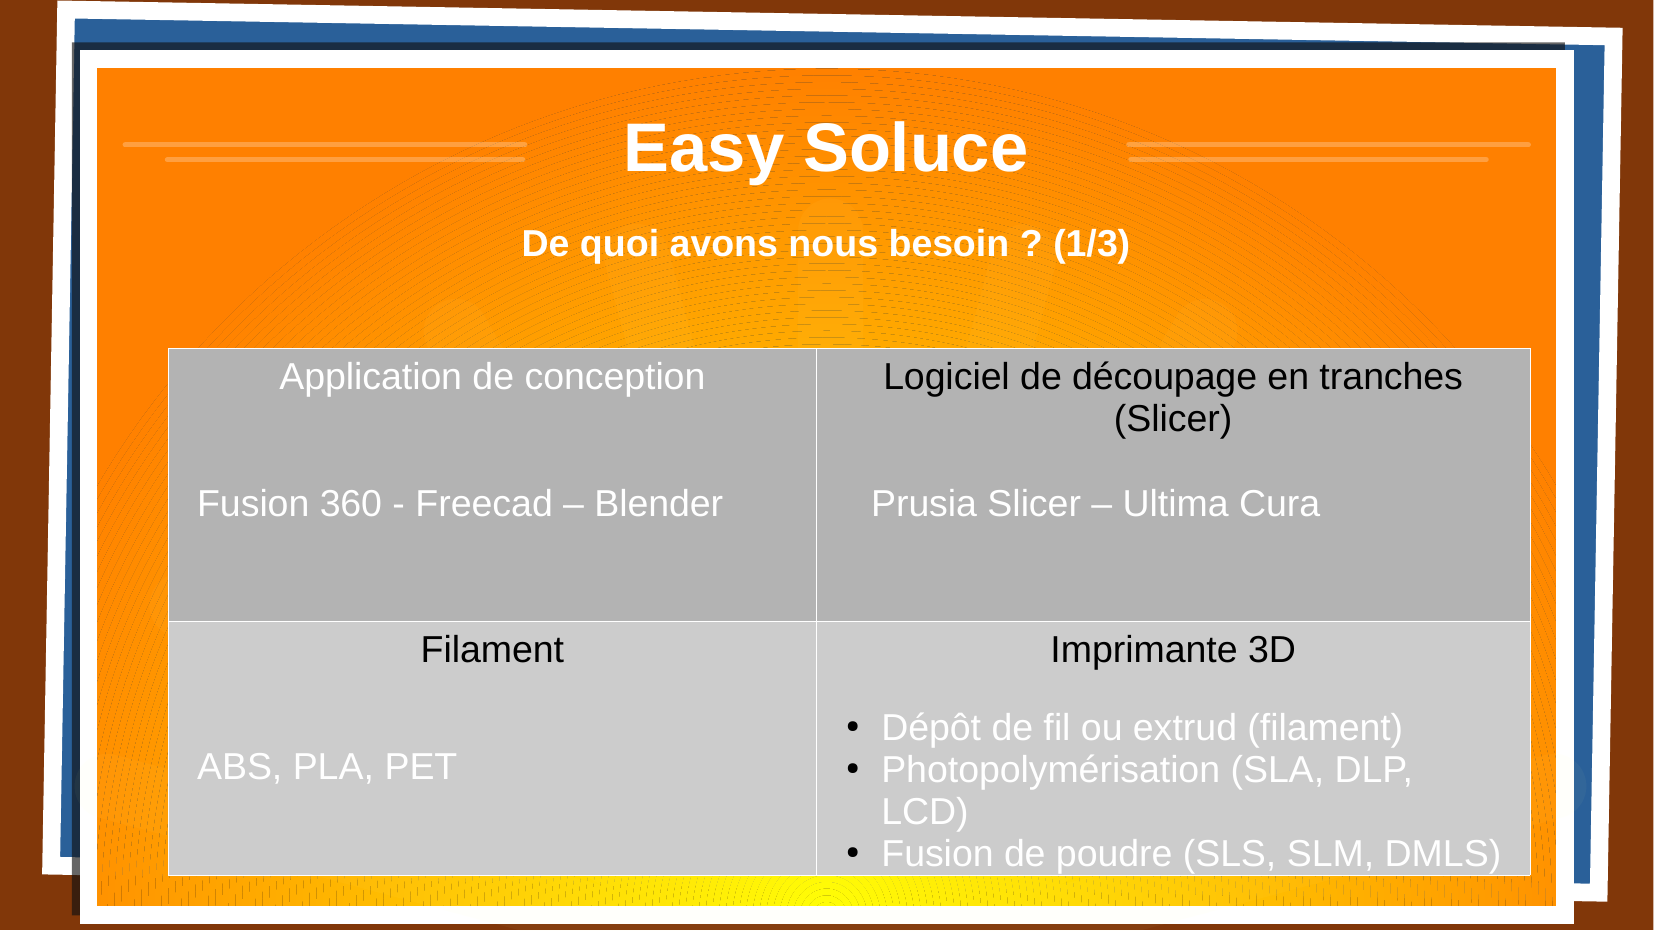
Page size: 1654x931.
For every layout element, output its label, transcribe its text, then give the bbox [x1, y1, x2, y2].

text_box Dépôt de fil ou extrud (filament) Photopolymérisation (SLA, DLP, LCD) Fusion de poudre (SLS, SLM, DMLS) [831, 699, 1521, 886]
text_box Fusion 360 - Freecad – Blender [182, 474, 739, 532]
table_cell Imprimante 3D [817, 622, 1530, 875]
table_header Logiciel de découpage en tranches (Slicer) [817, 349, 1530, 621]
text_box Prusia Slicer – Ultima Cura [856, 474, 1336, 532]
table_header Application de conception [169, 349, 816, 621]
title Easy Soluce [530, 73, 1122, 214]
text_box ABS, PLA, PET [182, 738, 473, 796]
table_cell Filament [169, 622, 816, 875]
text_box De quoi avons nous besoin ? (1/3) [506, 214, 1146, 272]
